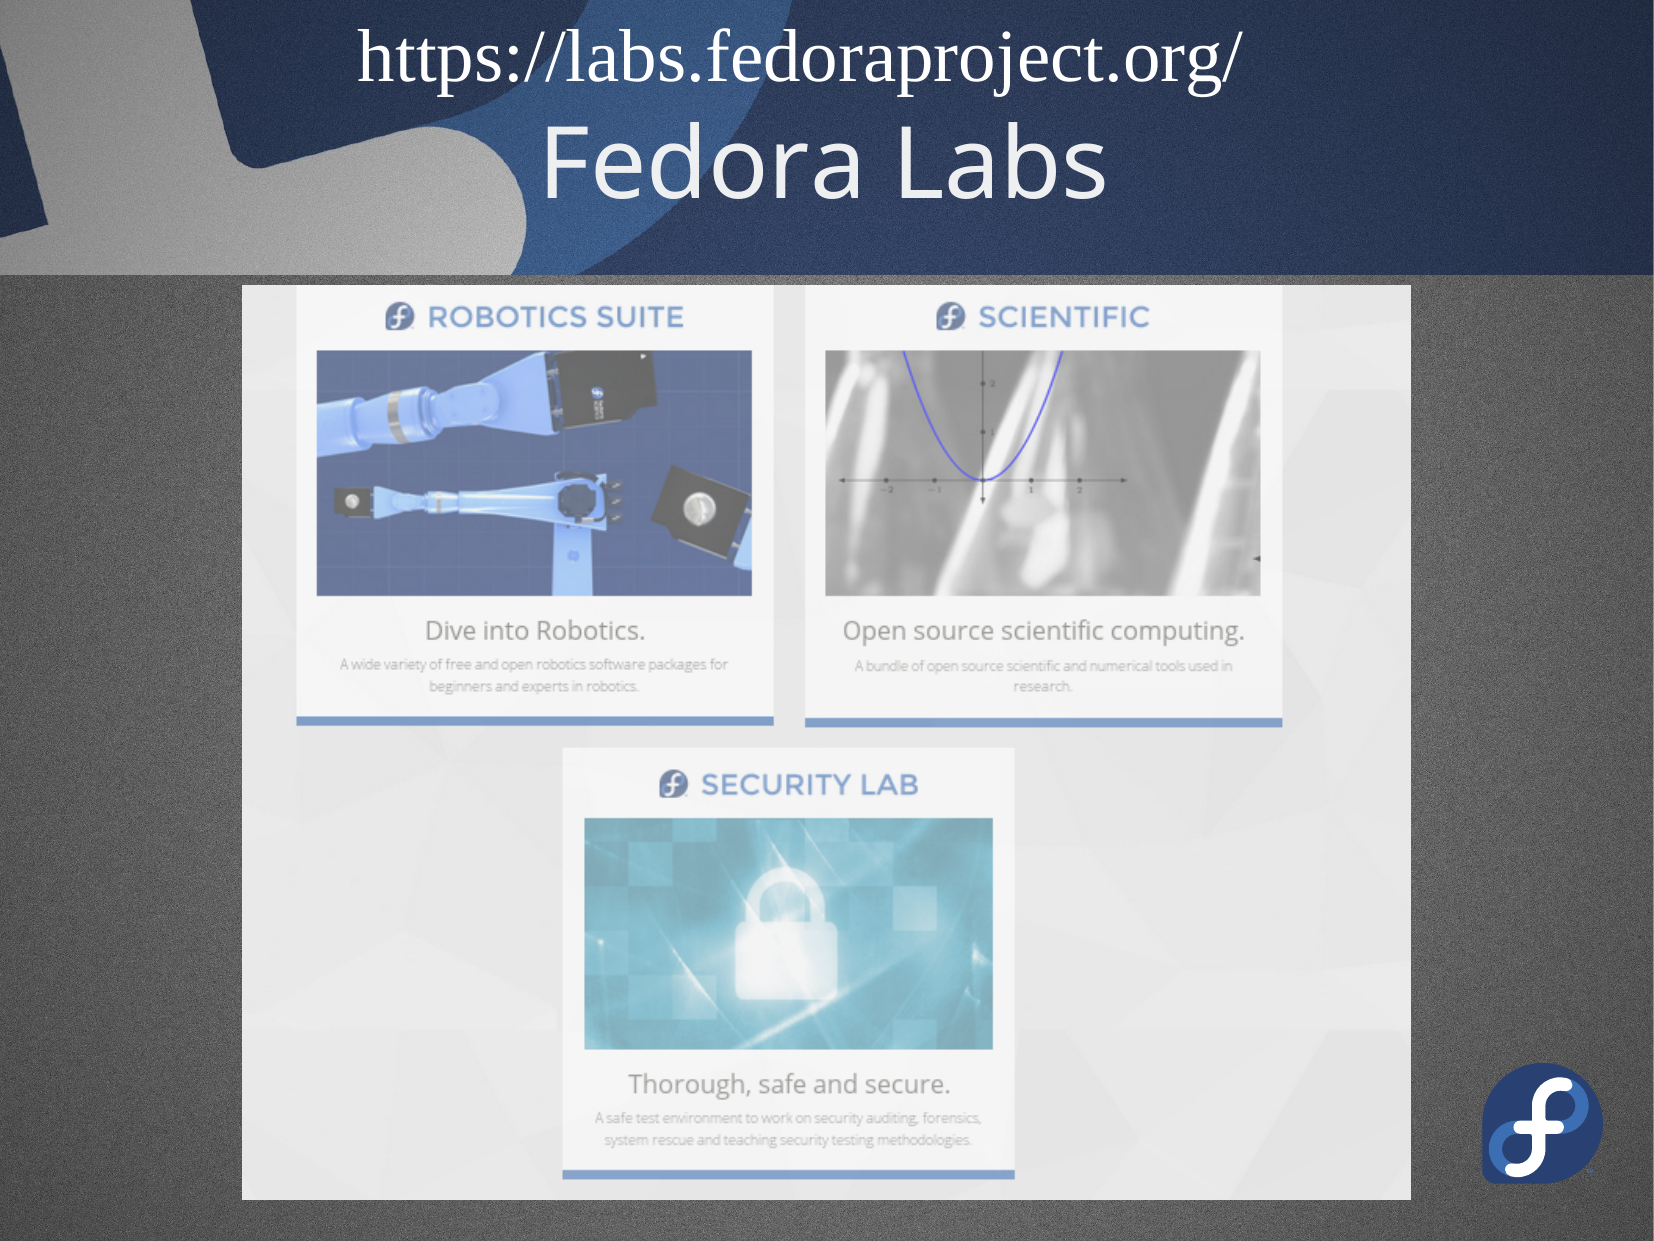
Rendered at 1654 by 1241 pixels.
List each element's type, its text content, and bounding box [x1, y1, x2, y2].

picture [0, 0, 1654, 1241]
text_box Fedora Labs [86, 59, 1563, 266]
text_box https://labs.fedoraproject.org/ [343, 6, 1591, 196]
